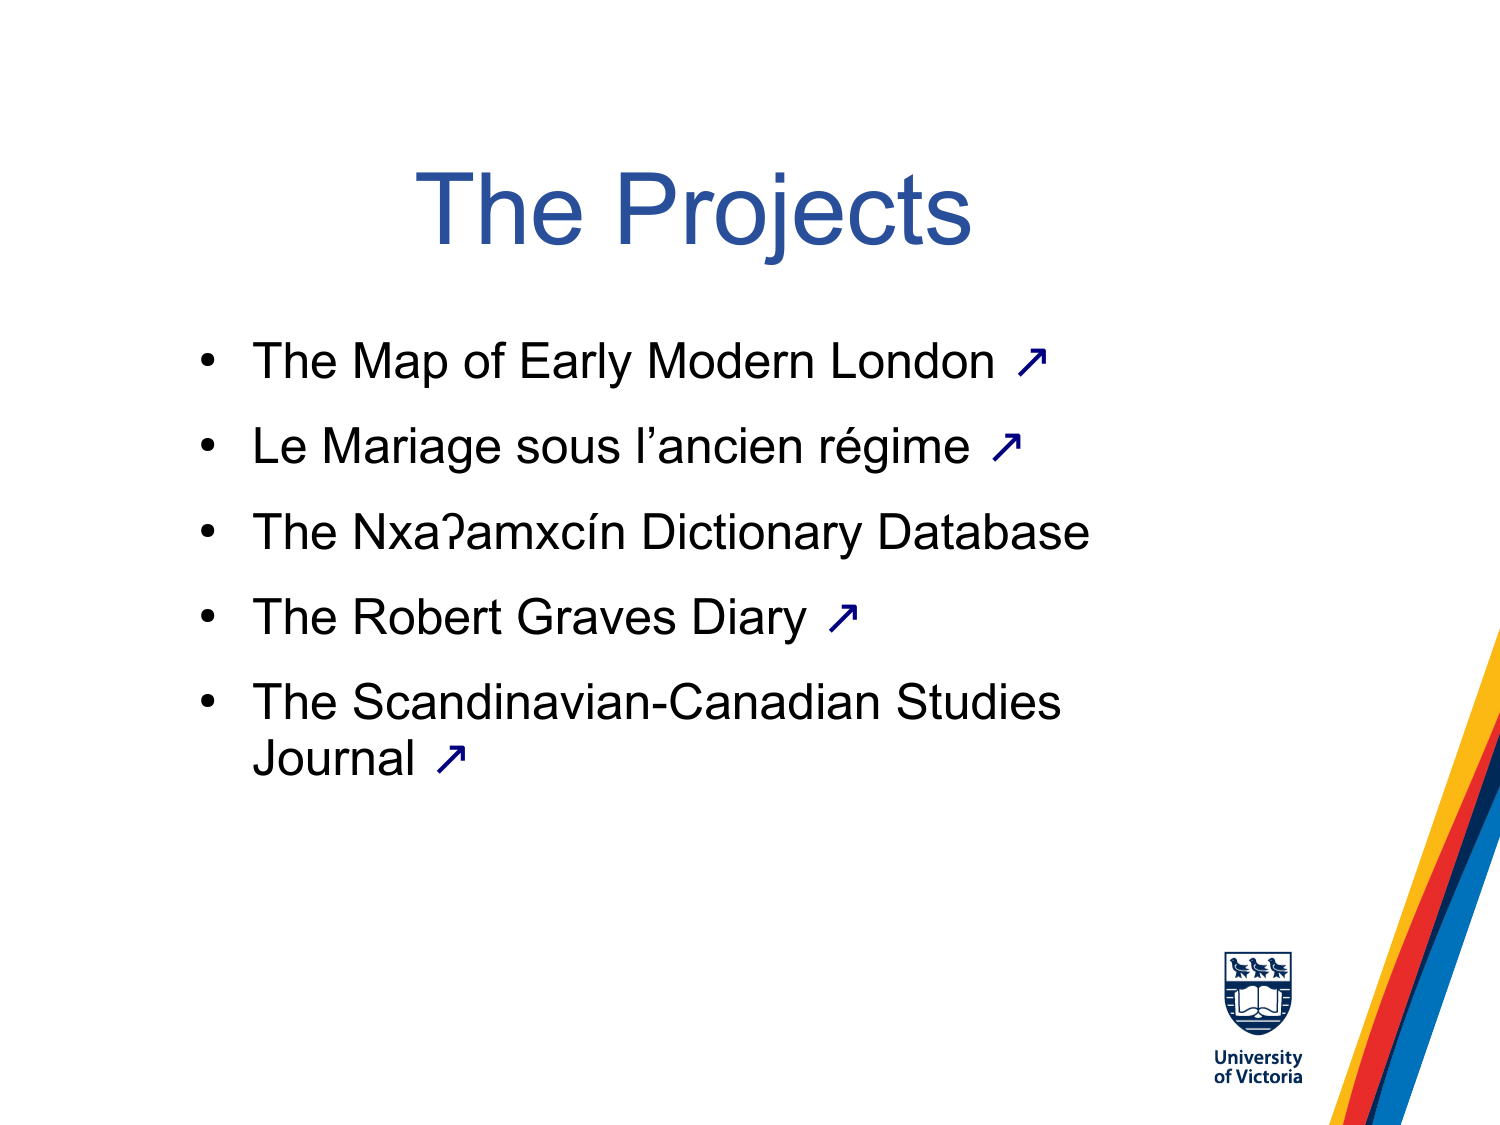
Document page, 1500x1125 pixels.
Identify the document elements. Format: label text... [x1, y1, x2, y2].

list The Map of Early Modern London ↗ Le Mariage sous l’ancien régime ↗ The Nxaʔamxcín Dictionary Database The Robert Graves Diary ↗ The Scandinavian-Canadian Studies Journal ↗ [181, 333, 1209, 1015]
picture [0, 0, 1500, 1125]
title The Projects [181, 115, 1209, 304]
